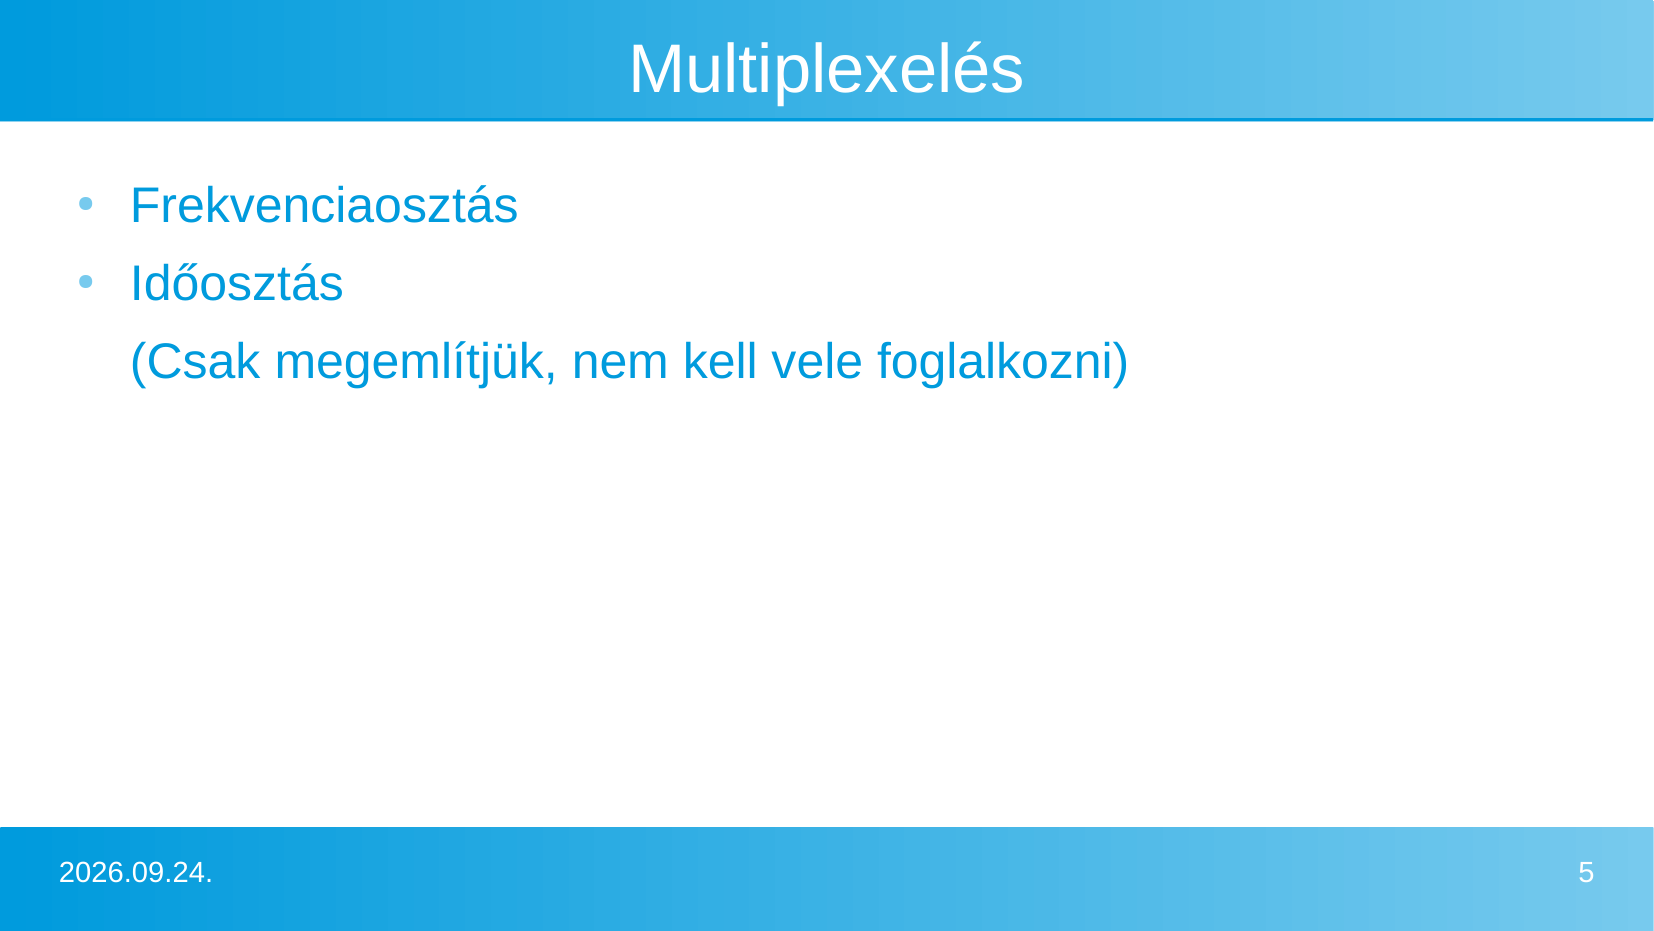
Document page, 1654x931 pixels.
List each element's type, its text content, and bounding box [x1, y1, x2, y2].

list Frekvenciaosztás Időosztás (Csak megemlítjük, nem kell vele foglalkozni) [59, 177, 1595, 355]
title Multiplexelés [59, 29, 1595, 108]
